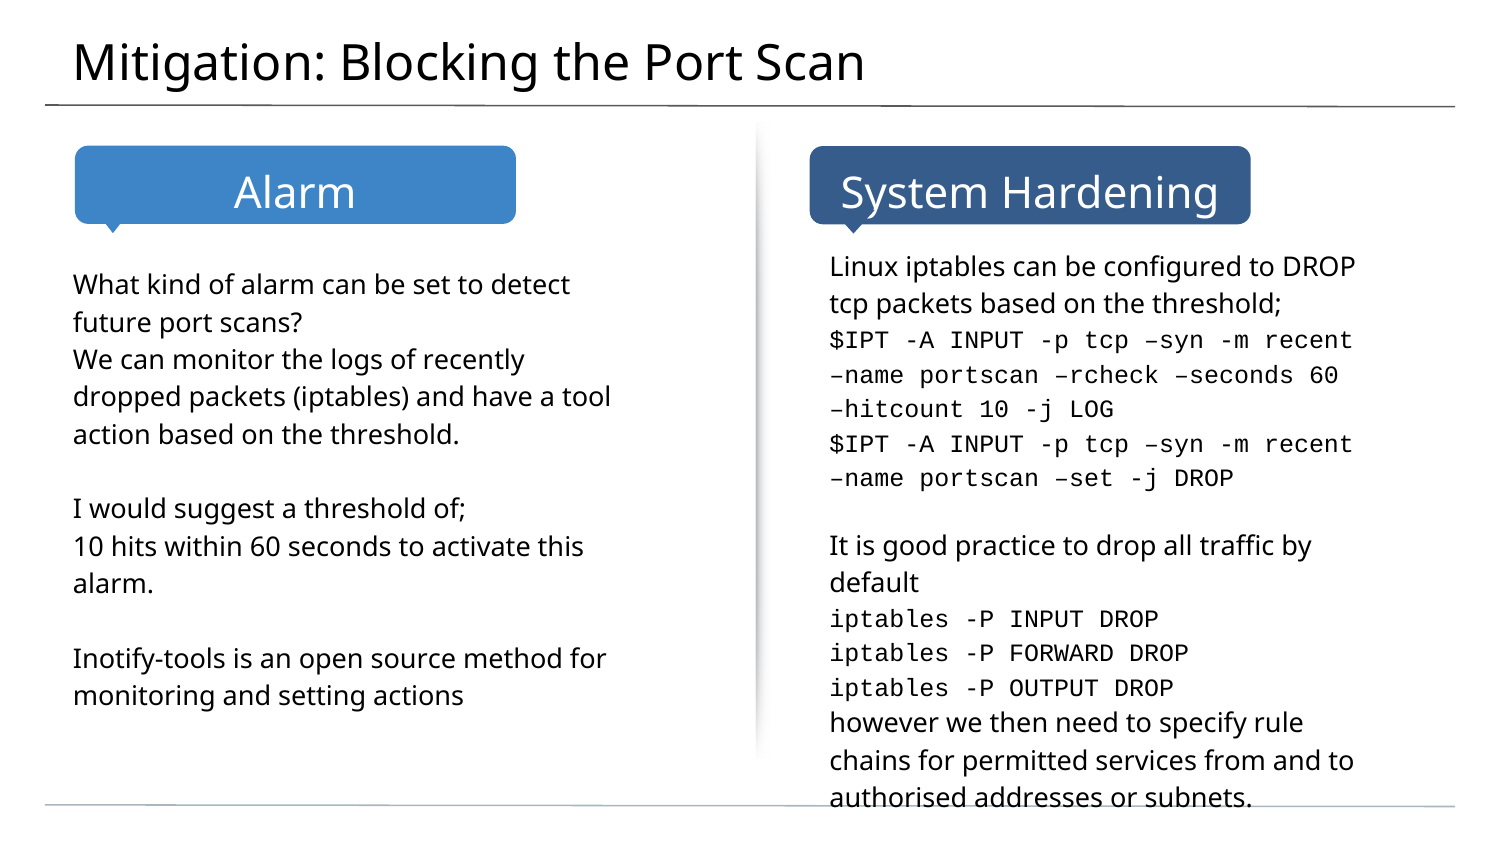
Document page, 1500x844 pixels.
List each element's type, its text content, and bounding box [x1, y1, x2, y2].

title Mitigation: Blocking the Port Scan [0, 0, 1500, 88]
subtitle Linux iptables can be configured to DROP tcp packets based on the threshold; $IPT -A INPUT -p tcp –syn -m recent –name portscan –rcheck –seconds 60 –hitcount 10 -j LOG $IPT -A INPUT -p tcp –syn -m recent –name portscan –set -j DROP It is good practice to drop all traffic by default iptables -P INPUT DROP iptables -P FORWARD DROP iptables -P OUTPUT DROP however we then need to specify rule chains for permitted services from and to authorised addresses or subnets. [754, 244, 1438, 805]
subtitle What kind of alarm can be set to detect future port scans? We can monitor the logs of recently dropped packets (iptables) and have a tool action based on the threshold. I would suggest a threshold of; 10 hits within 60 seconds to activate this alarm. Inotify-tools is an open source method for monitoring and setting actions [0, 262, 704, 764]
